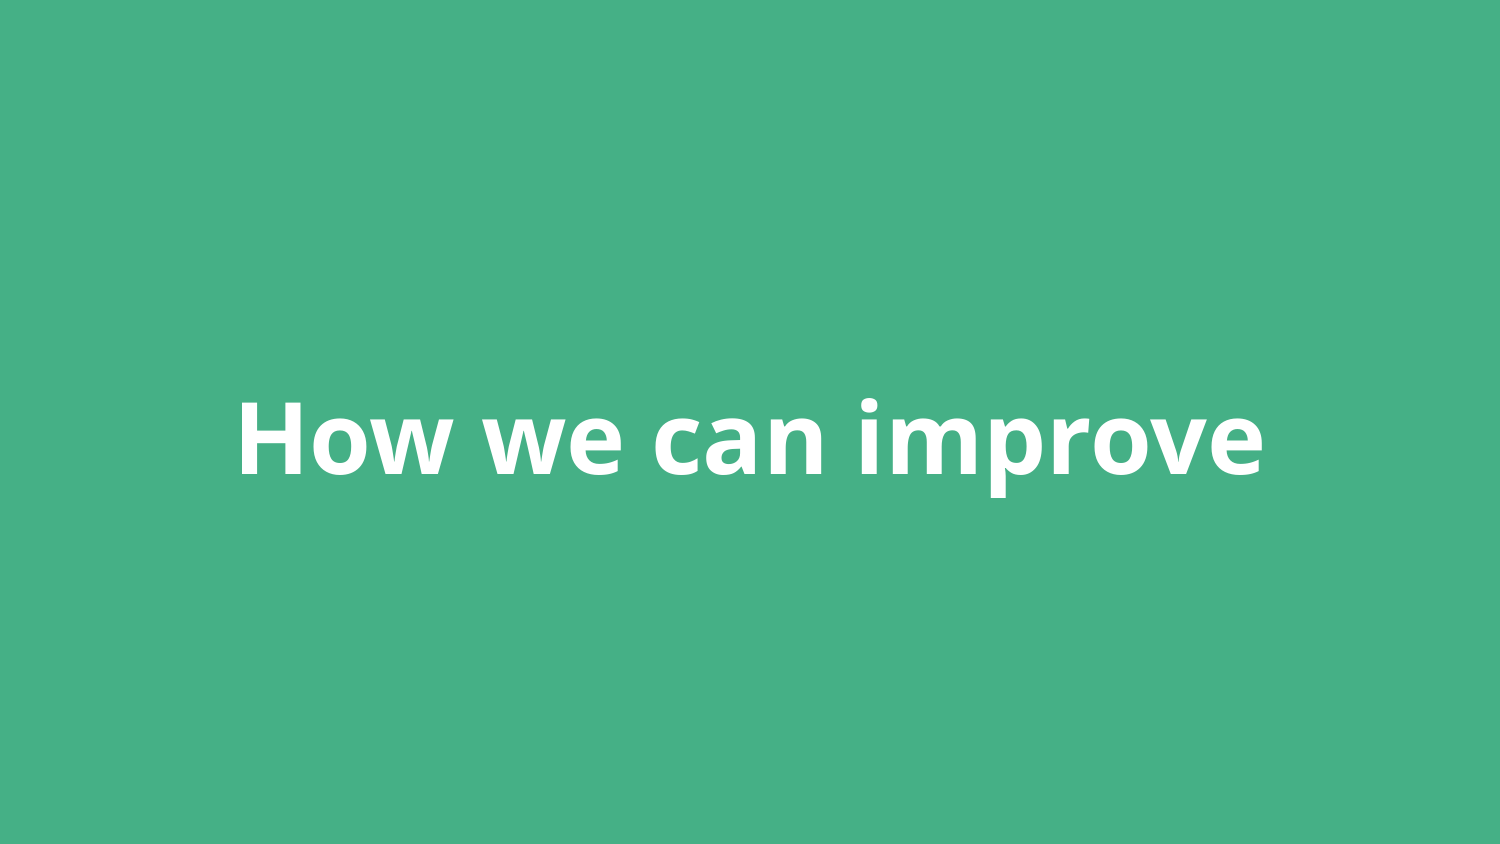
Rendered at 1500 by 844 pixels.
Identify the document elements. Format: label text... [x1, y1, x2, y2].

title How we can improve [51, 41, 1449, 811]
